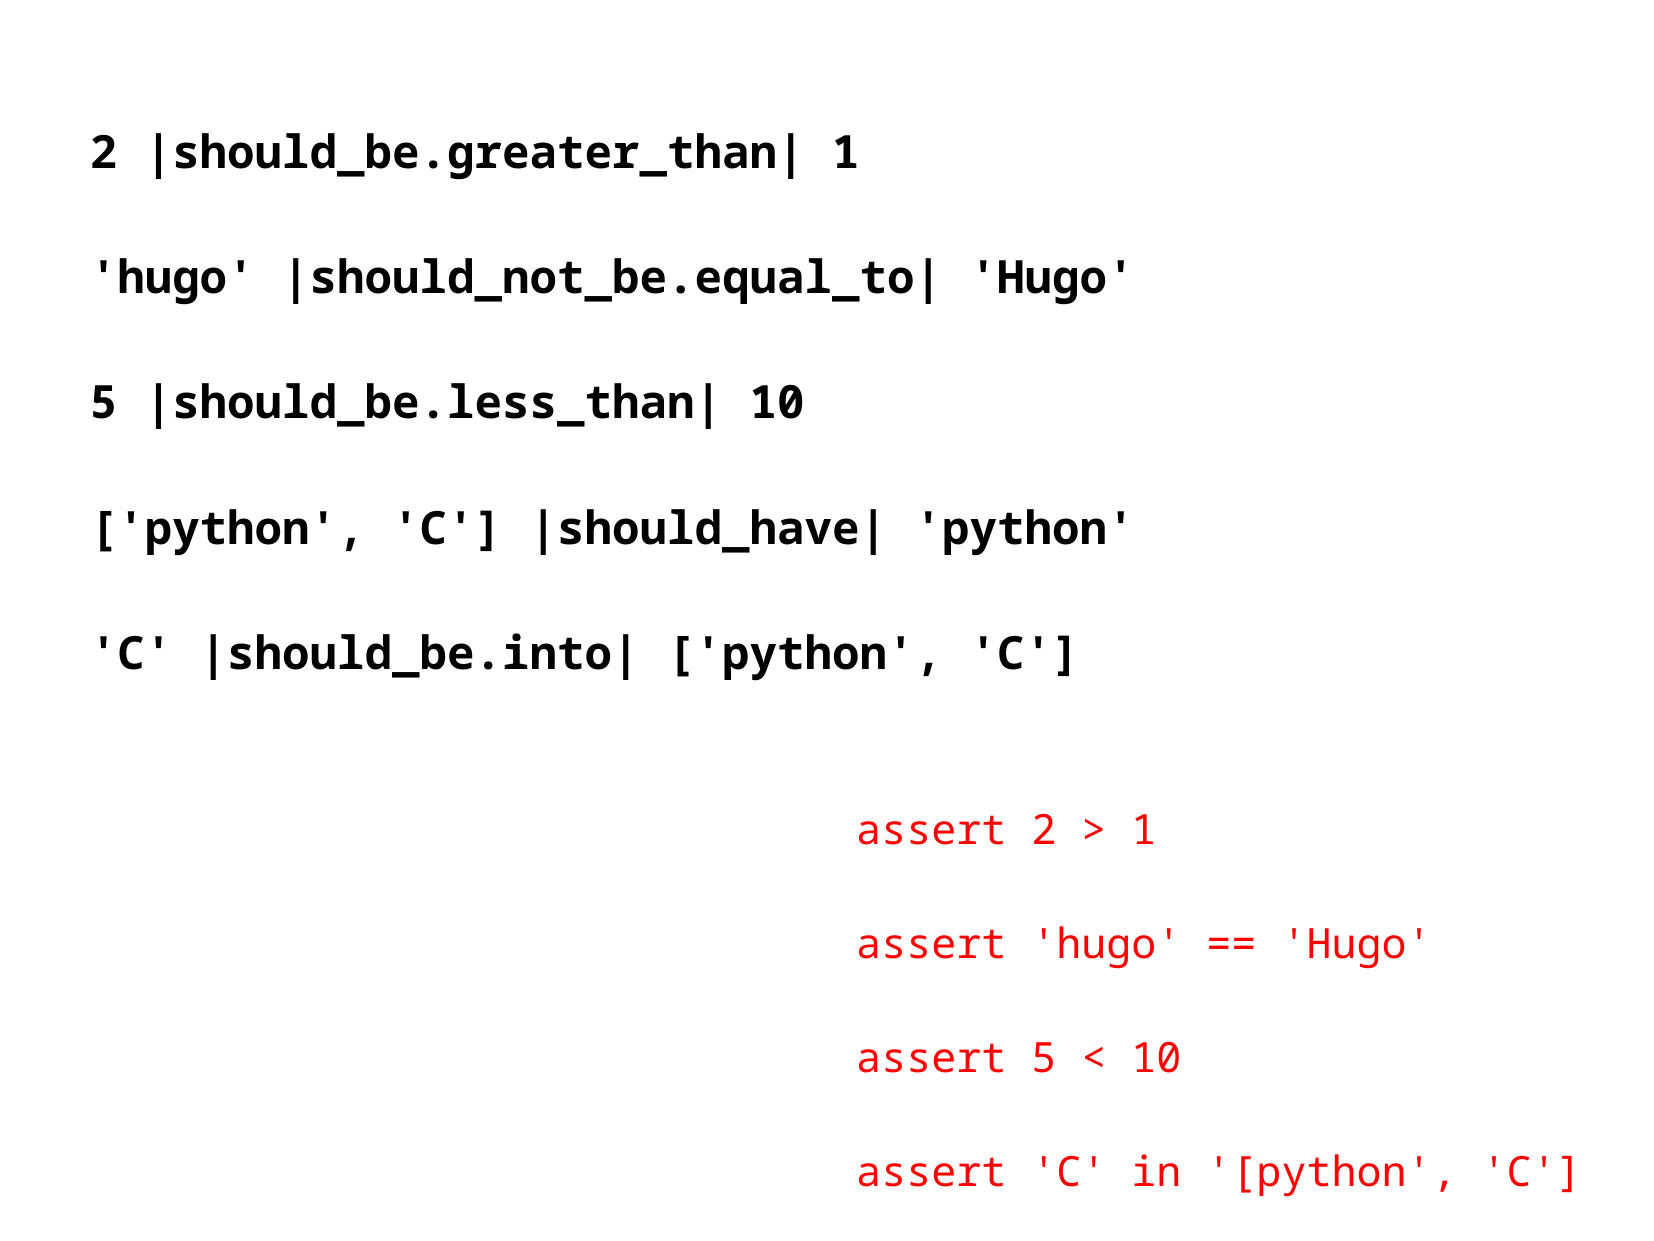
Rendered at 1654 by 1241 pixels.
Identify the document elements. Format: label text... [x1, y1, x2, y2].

text_box 2 |should_be.greater_than| 1 'hugo' |should_not_be.equal_to| 'Hugo' 5 |should_be.less_than| 10 ['python', 'C'] |should_have| 'python' 'C' |should_be.into| ['python', 'C'] [74, 112, 1612, 676]
text_box assert 2 > 1 assert 'hugo' == 'Hugo' assert 5 < 10 assert 'C' in '[python', 'C'] [841, 792, 1604, 1148]
